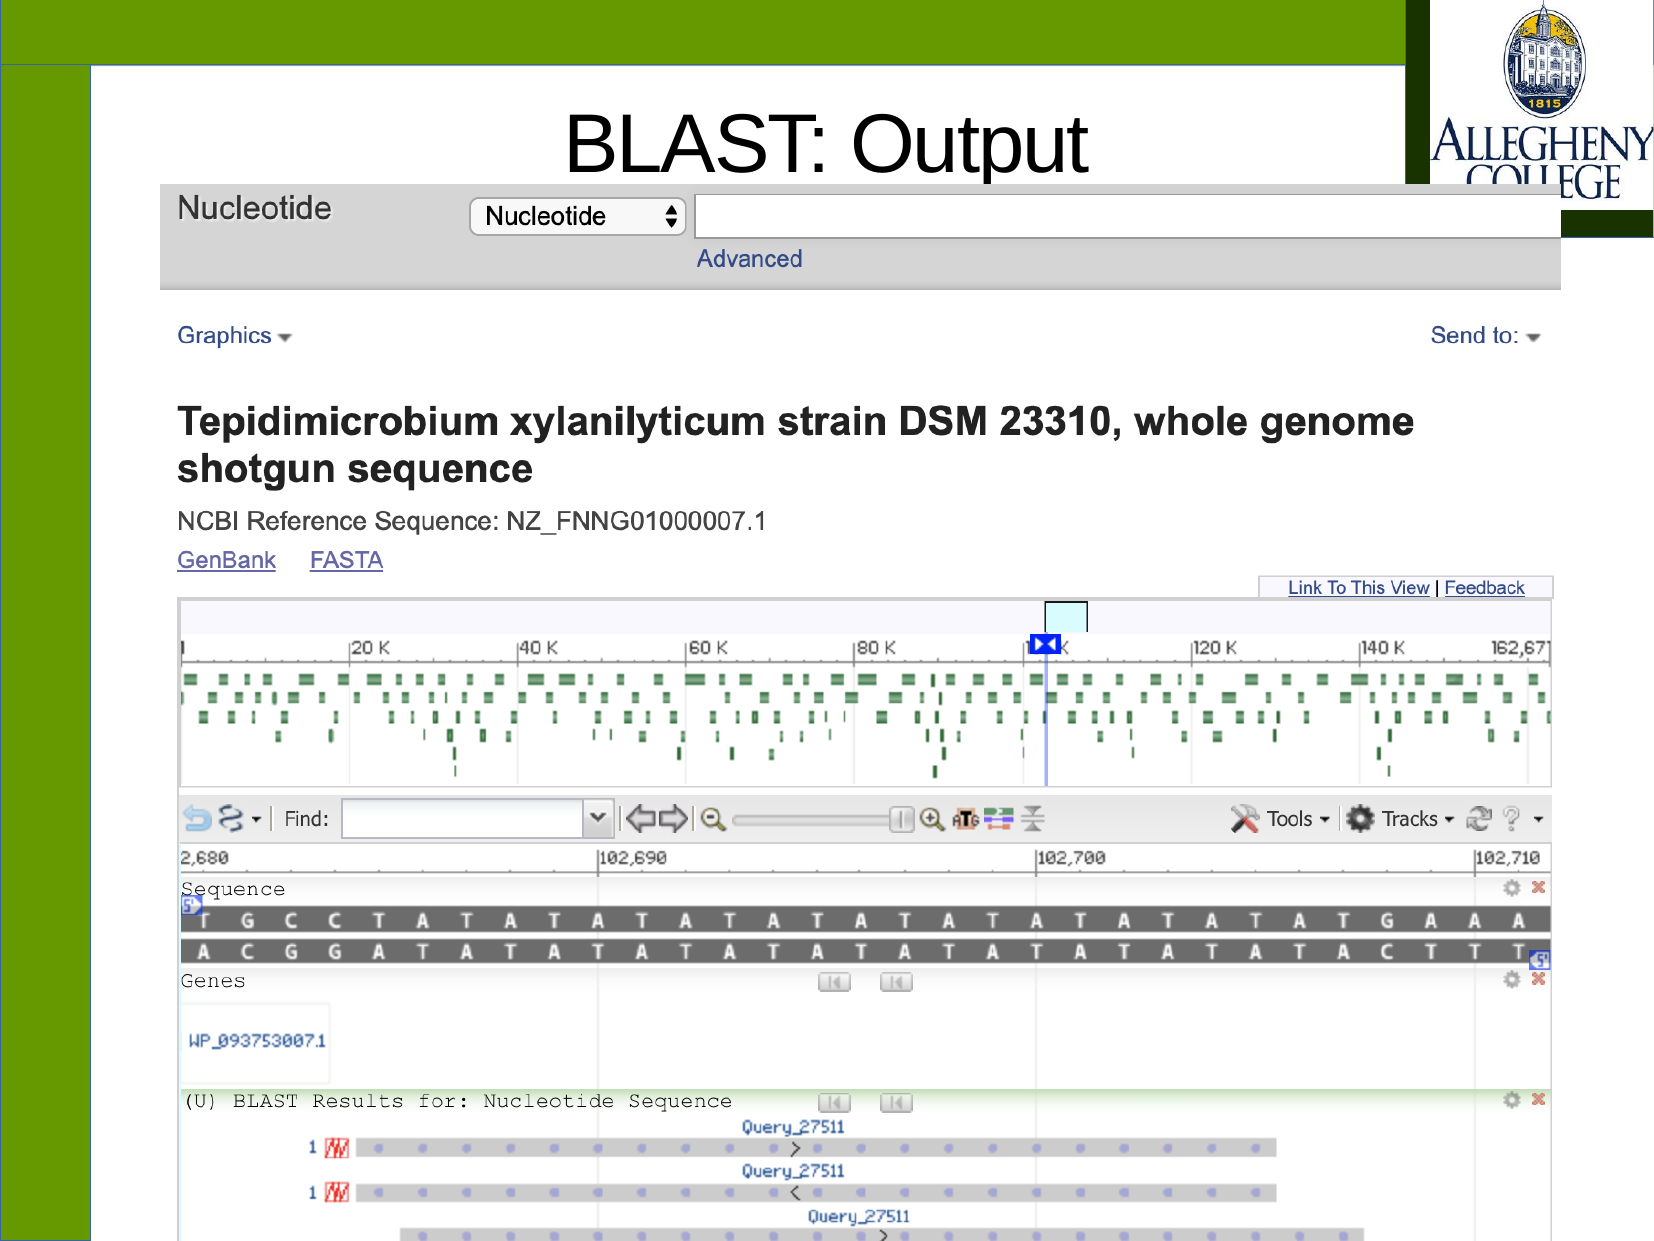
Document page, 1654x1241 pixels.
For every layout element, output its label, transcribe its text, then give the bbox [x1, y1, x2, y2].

picture [160, 0, 1654, 1241]
text_box [0, 0, 1430, 1241]
title BLAST: Output [91, 65, 1405, 229]
text_box [1561, 210, 1654, 238]
